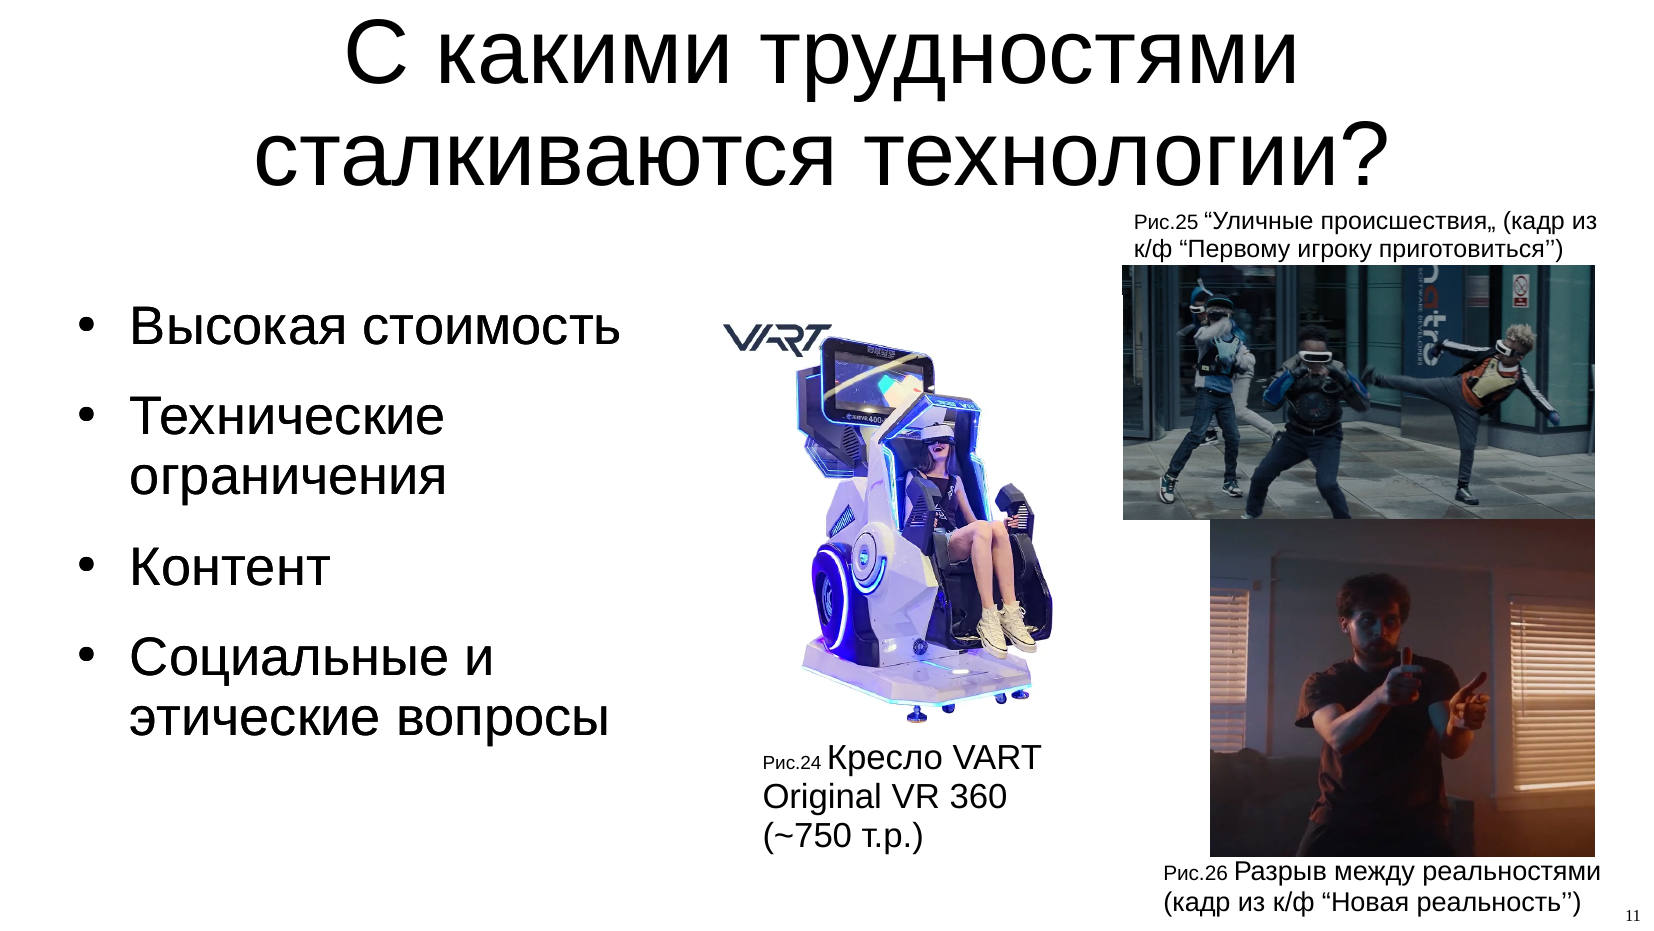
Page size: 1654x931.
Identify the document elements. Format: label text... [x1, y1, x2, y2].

title 11 [1612, 900, 1654, 931]
list Рис.24 Кресло VART Original VR 360 (~750 т.р.) [708, 738, 1093, 857]
picture [693, 295, 1595, 856]
list Рис.26 Разрыв между реальностями (кадр из к/ф “Новая реальность’’) [1092, 856, 1625, 931]
list Высокая стоимость Технические ограничения Контент Социальные и этические вопросы [59, 295, 656, 835]
list Рис.25 “Уличные происшествия„ (кадр из к/ф “Первому игроку приготовиться’’) [1062, 206, 1625, 304]
title С какими трудностями сталкиваются технологии? [78, 0, 1567, 206]
